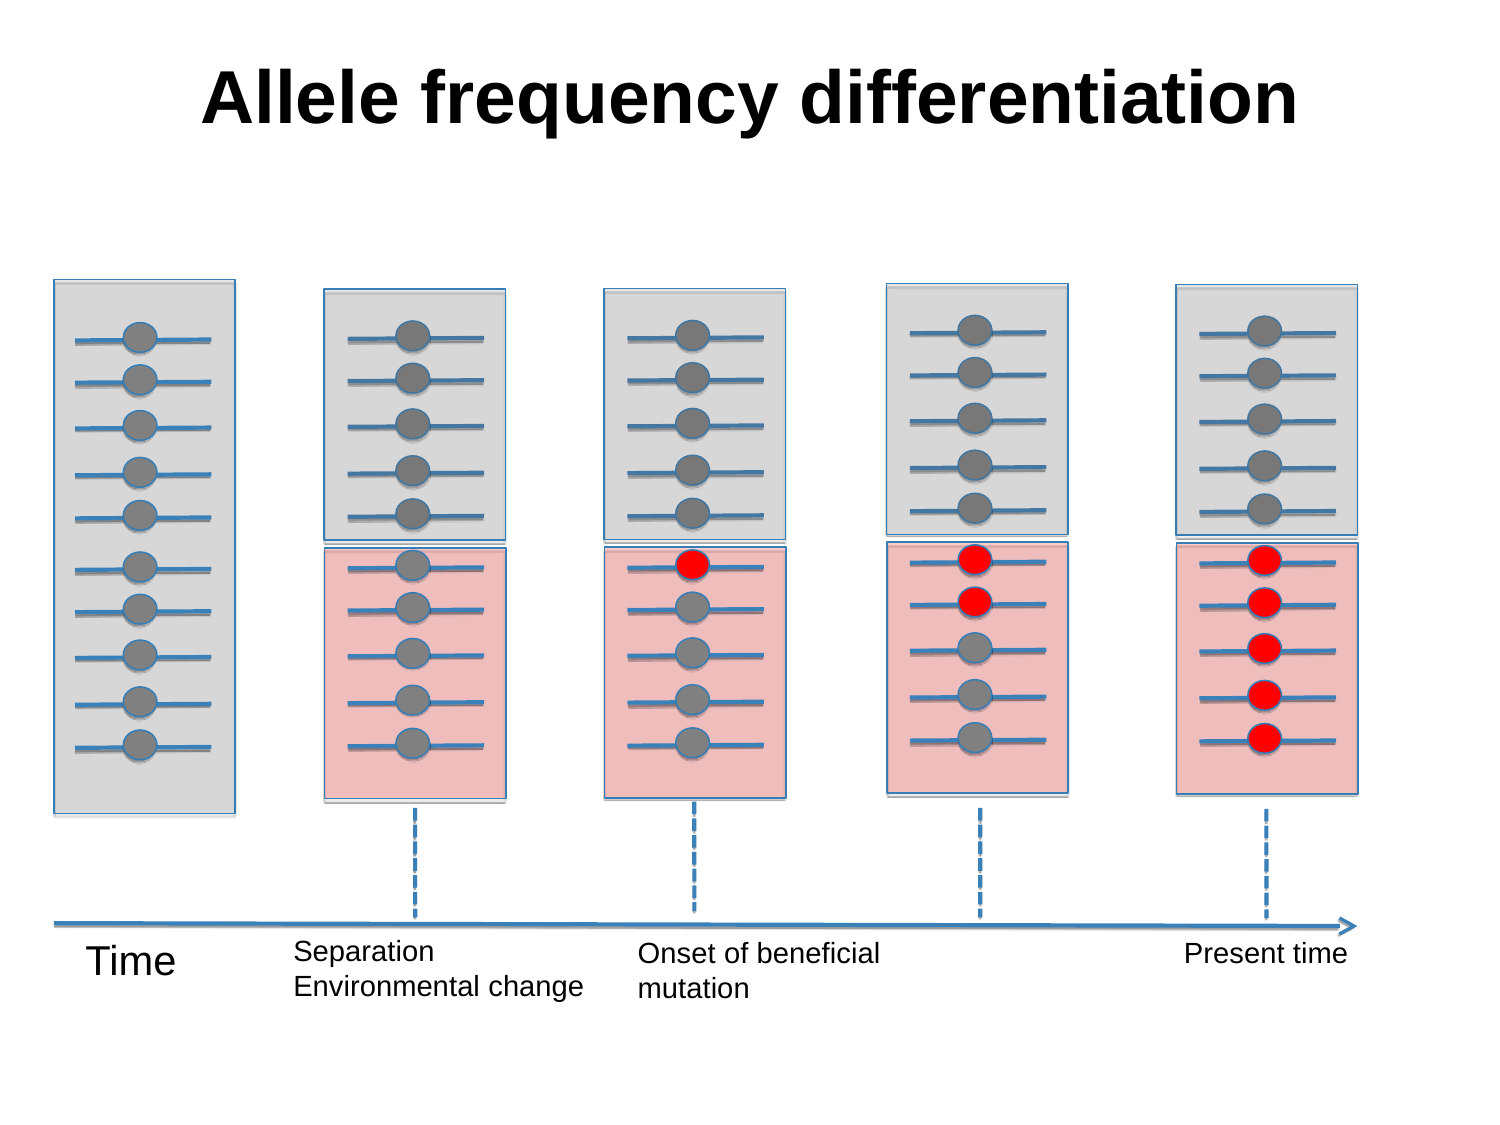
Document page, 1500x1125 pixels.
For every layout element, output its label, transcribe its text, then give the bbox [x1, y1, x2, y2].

text_box [324, 547, 506, 799]
text_box [1176, 542, 1358, 794]
text_box Separation Environmental change [278, 924, 600, 1010]
text_box Onset of beneficial mutation [622, 926, 904, 1012]
text_box [1176, 284, 1358, 536]
text_box [604, 288, 786, 540]
text_box Present time [1169, 926, 1364, 977]
title Allele frequency differentiation [75, 0, 1425, 188]
text_box [604, 547, 786, 799]
text_box Time [70, 926, 192, 991]
text_box [886, 283, 1068, 535]
text_box [886, 542, 1069, 793]
text_box [324, 289, 506, 540]
text_box [53, 279, 236, 814]
